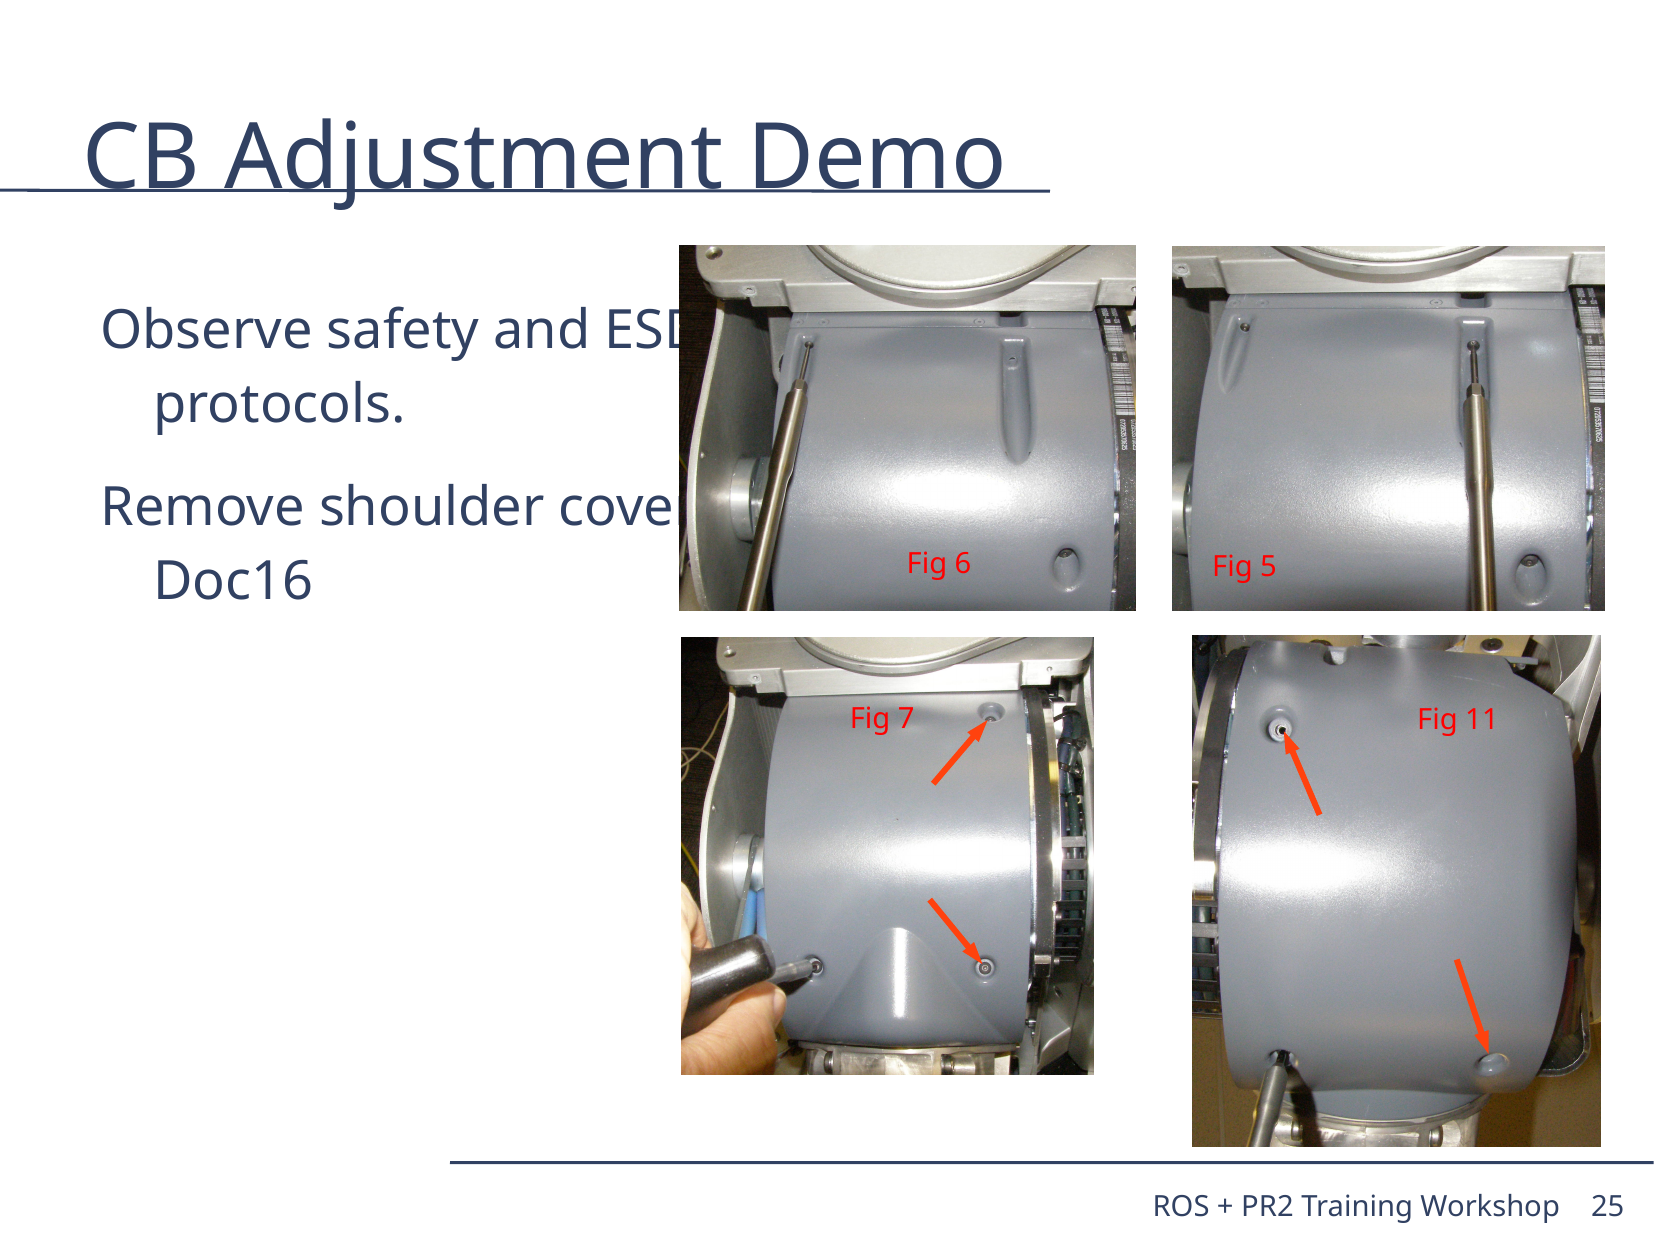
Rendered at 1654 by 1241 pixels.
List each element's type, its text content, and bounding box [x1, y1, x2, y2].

title CB Adjustment Demo [82, 56, 1571, 250]
picture [1192, 635, 1601, 1147]
list Observe safety and ESD protocols. Remove shoulder covers, Doc16 [82, 290, 751, 1109]
text_box Fig 11 [1357, 690, 1514, 805]
picture [1172, 246, 1605, 611]
picture [679, 245, 1136, 611]
picture [681, 637, 1094, 1075]
text_box Fig 5 [1197, 537, 1329, 609]
text_box Fig 6 [827, 534, 987, 605]
text_box Fig 7 [782, 689, 930, 756]
